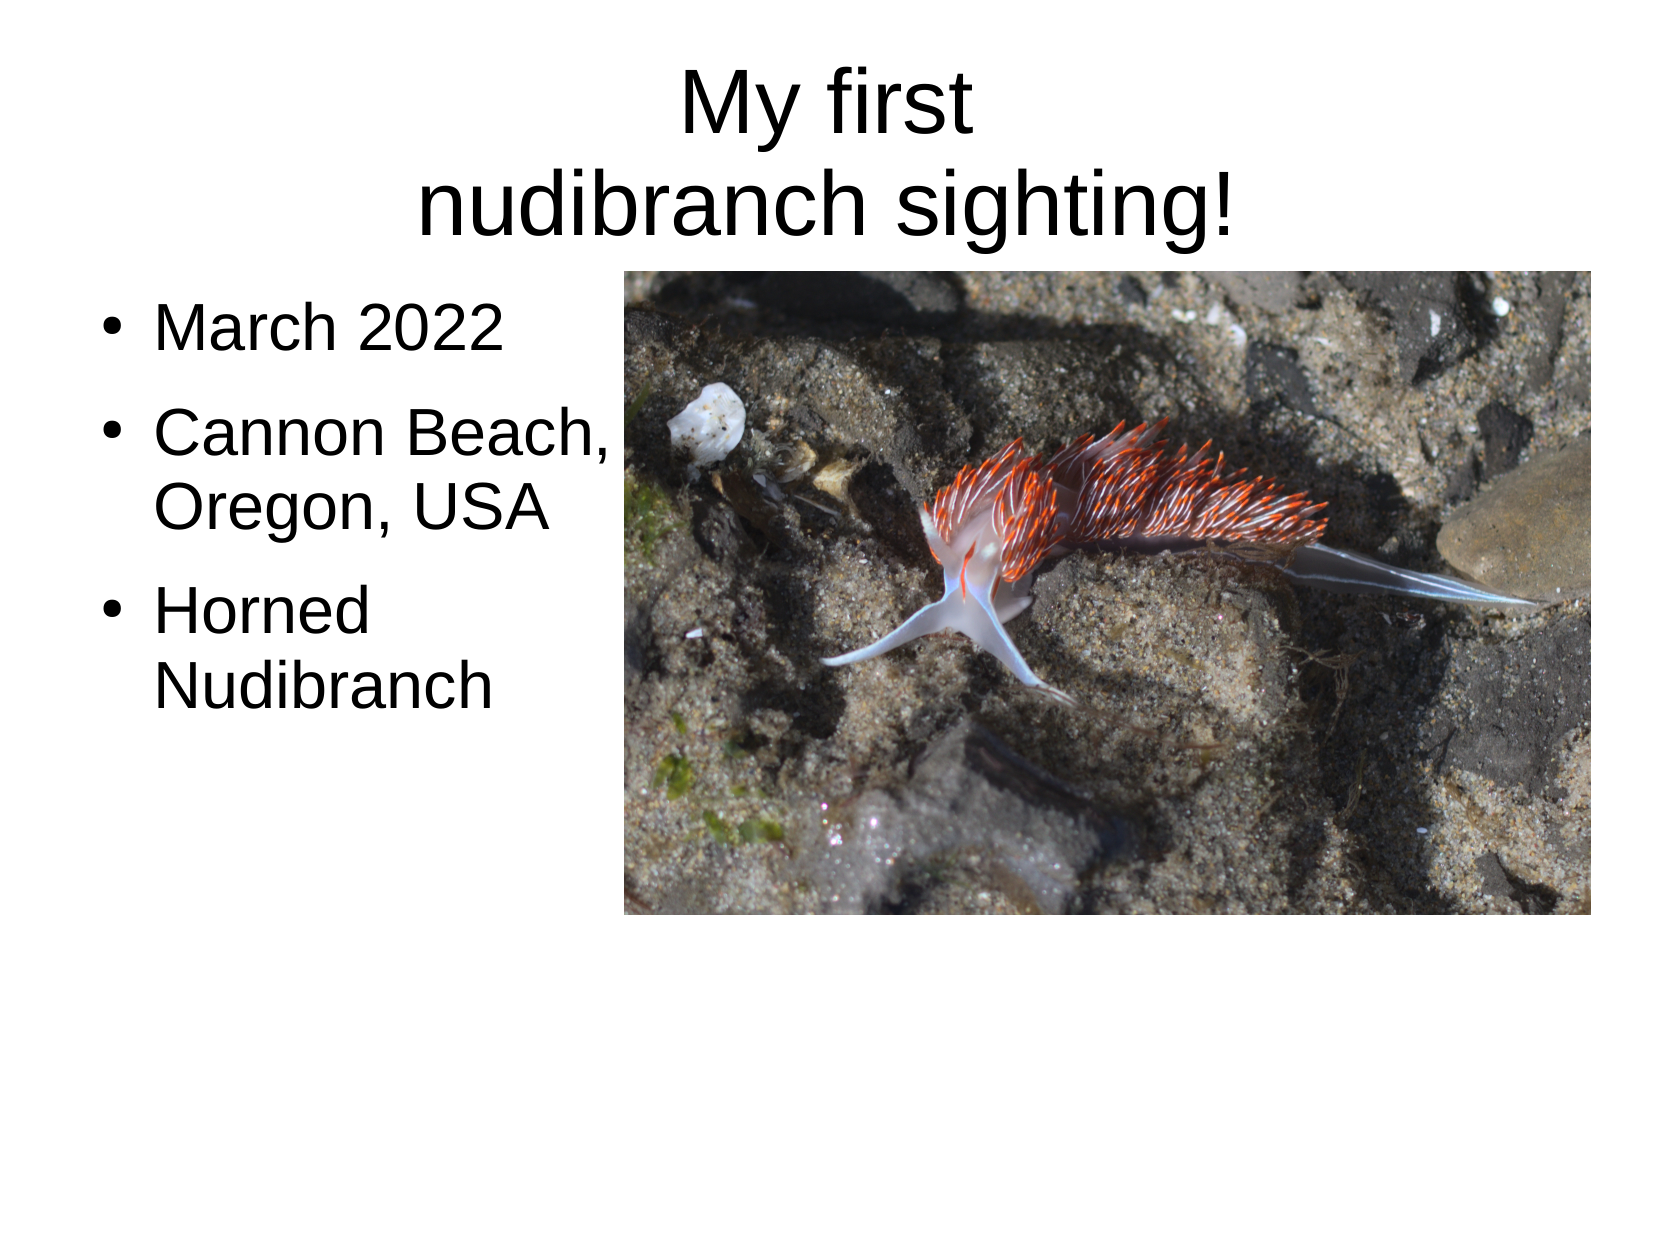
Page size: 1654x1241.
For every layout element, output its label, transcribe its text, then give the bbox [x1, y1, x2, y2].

picture [624, 271, 1591, 916]
list March 2022 Cannon Beach, Oregon, USA Horned Nudibranch [82, 290, 616, 1010]
title My first nudibranch sighting! [82, 49, 1571, 257]
